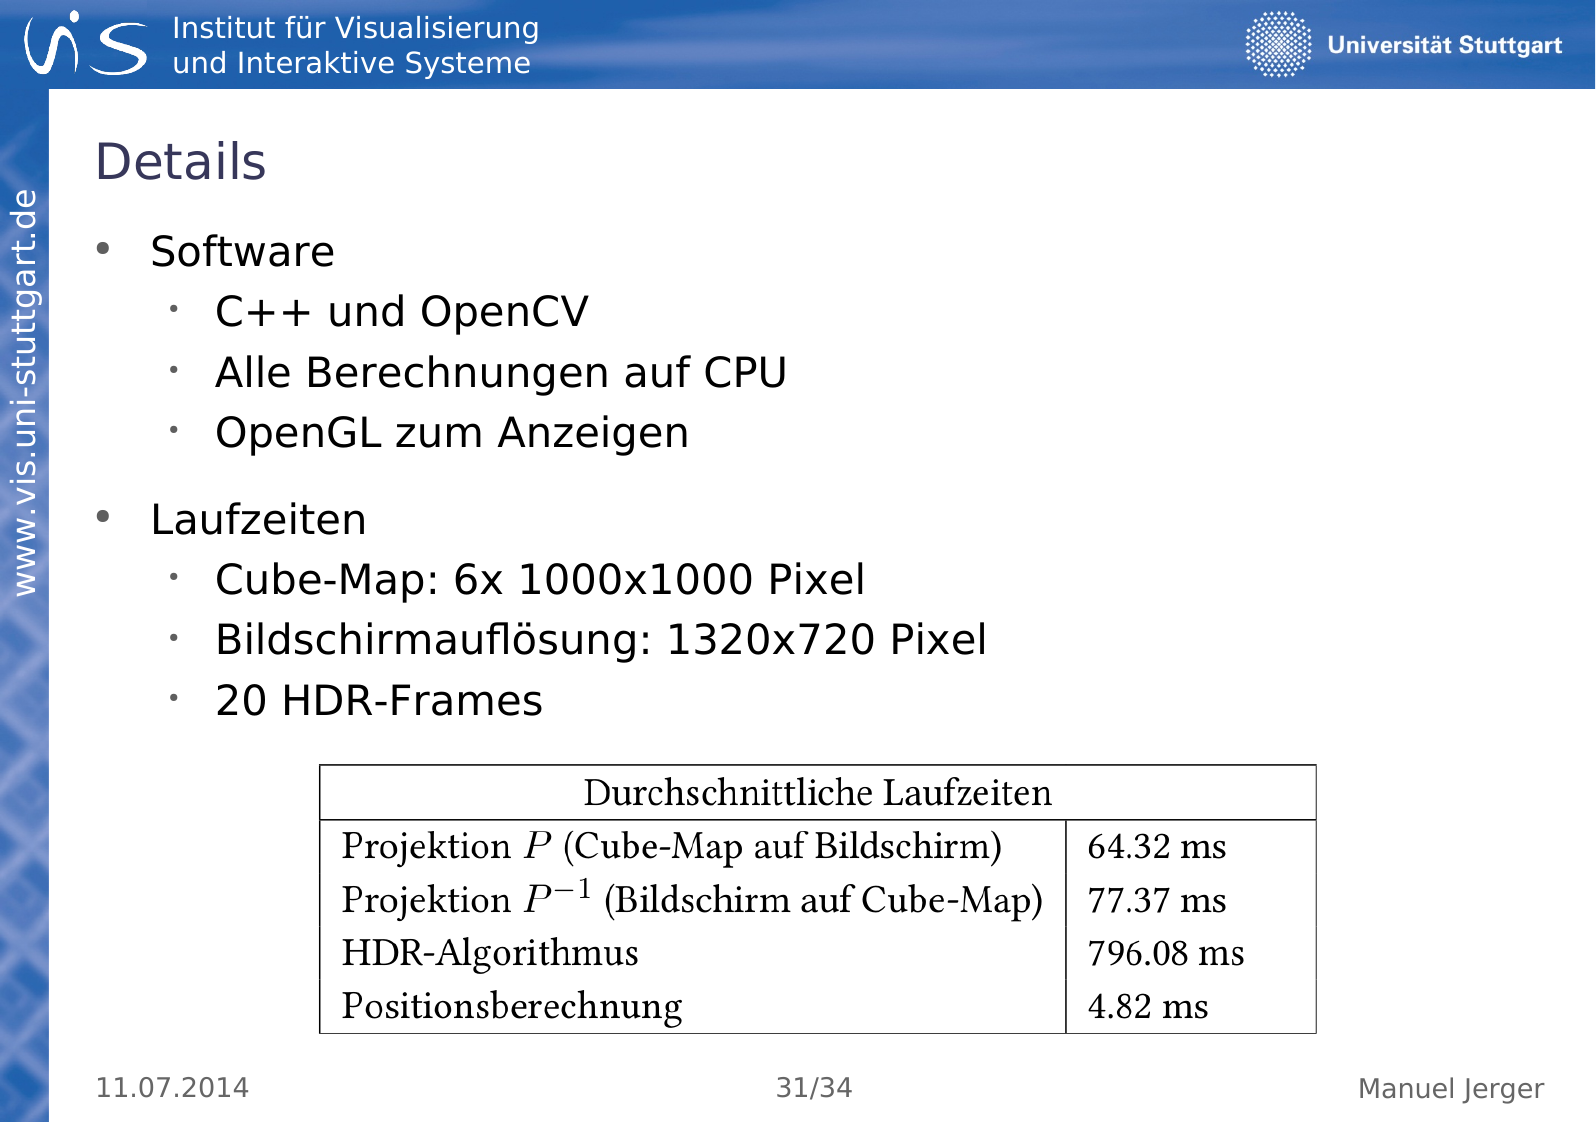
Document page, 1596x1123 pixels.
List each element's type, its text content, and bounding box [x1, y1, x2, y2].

picture [0, 0, 49, 1122]
title Details [94, 117, 1534, 201]
list Software C++ und OpenCV Alle Berechnungen auf CPU OpenGL zum Anzeigen Laufzeiten Cube-Map: 6x 1000x1000 Pixel Bildschirmauflösung: 1320x720 Pixel 20 HDR-Frames [94, 224, 1548, 1052]
picture [24, 0, 1596, 89]
picture [318, 764, 1317, 1034]
